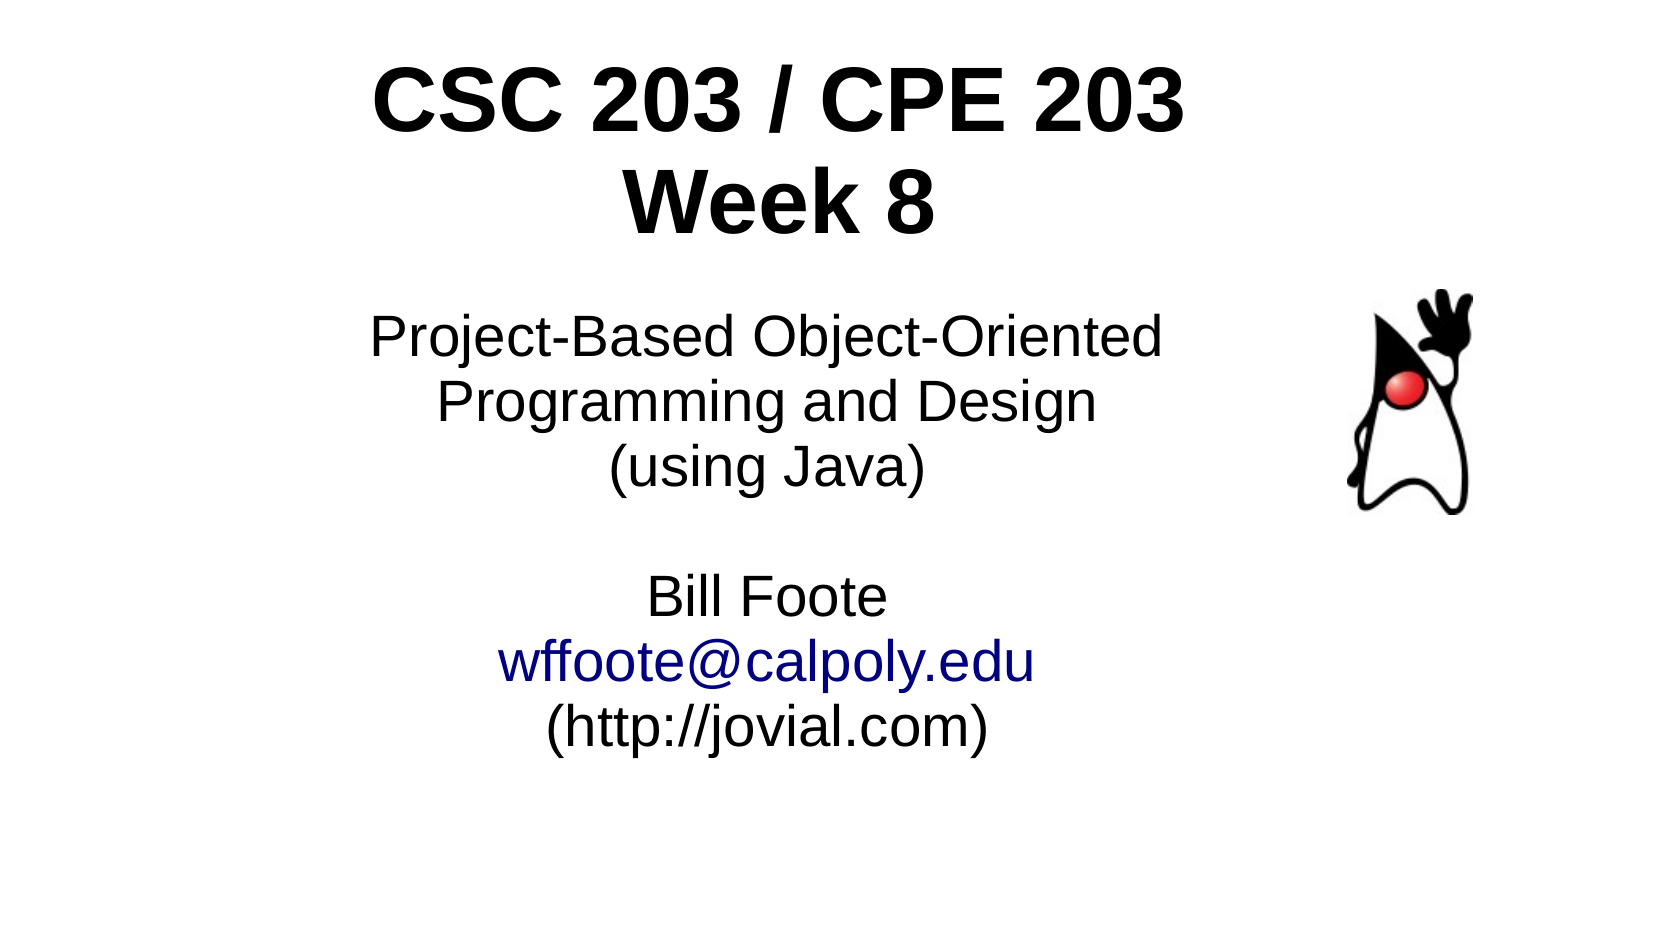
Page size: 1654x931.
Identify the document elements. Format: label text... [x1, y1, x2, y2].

subtitle Project-Based Object-Oriented Programming and Design (using Java) Bill Foote wffoote@calpoly.edu (http://jovial.com) [23, 172, 1512, 892]
picture [1347, 289, 1473, 515]
title CSC 203 / CPE 203 Week 8 [35, 2, 1524, 301]
